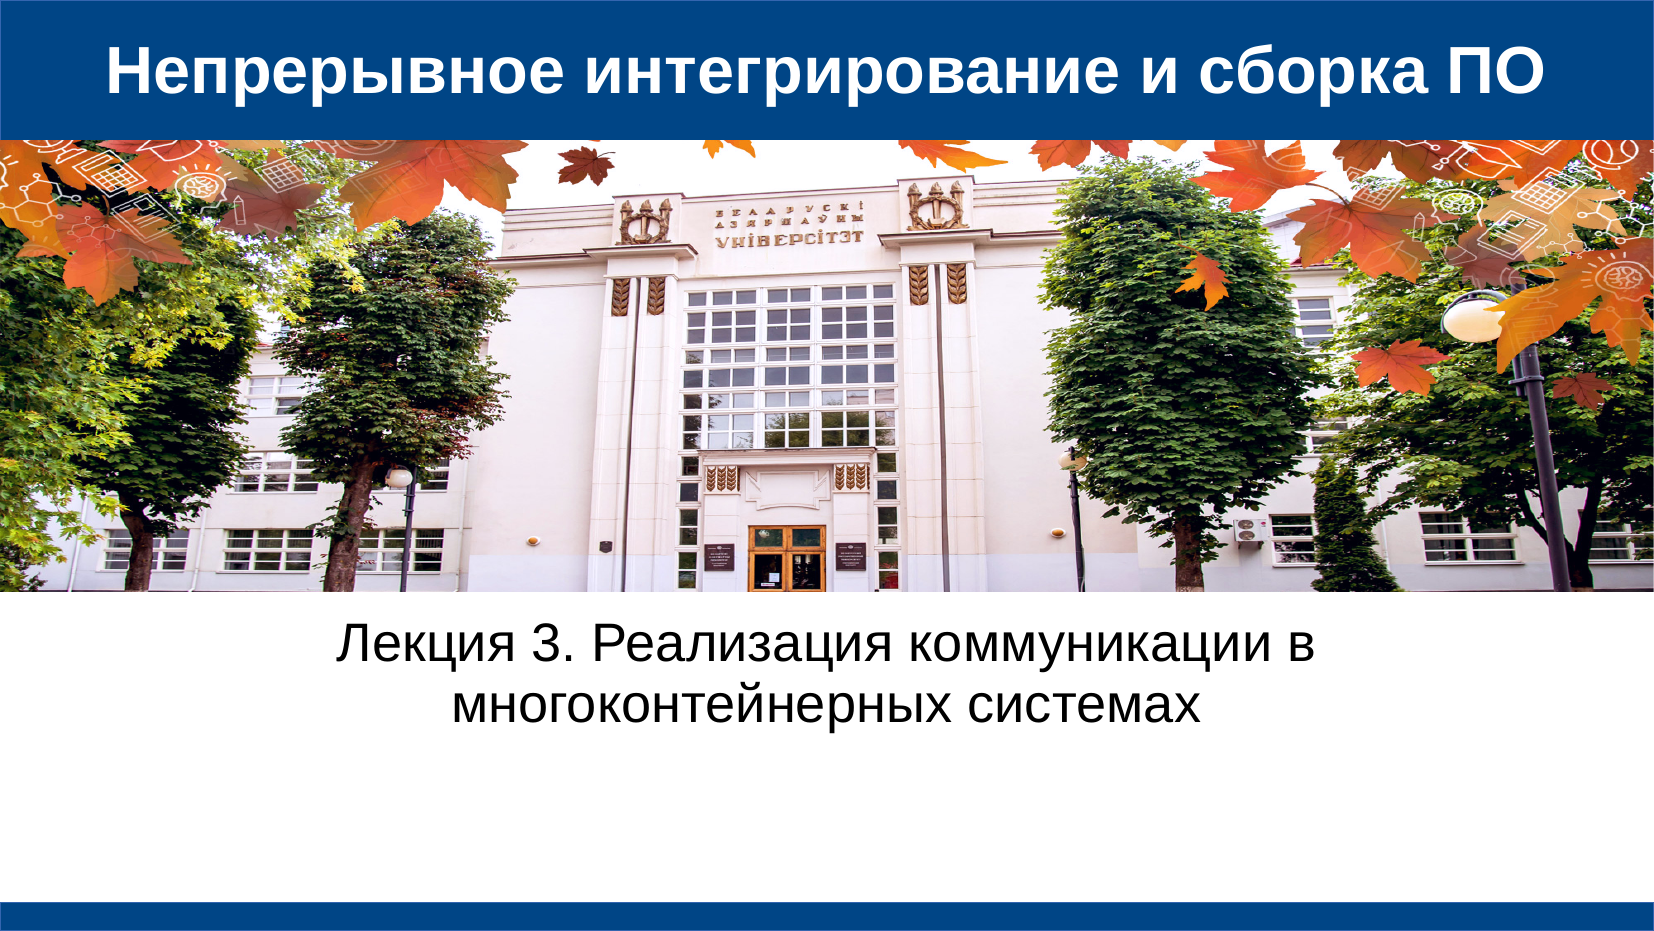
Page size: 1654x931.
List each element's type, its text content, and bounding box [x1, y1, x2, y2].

list Лекция 3. Реализация коммуникации в многоконтейнерных системах [82, 612, 1571, 870]
picture [0, 140, 1654, 592]
title Непрерывное интегрирование и сборка ПО [0, 0, 1654, 140]
